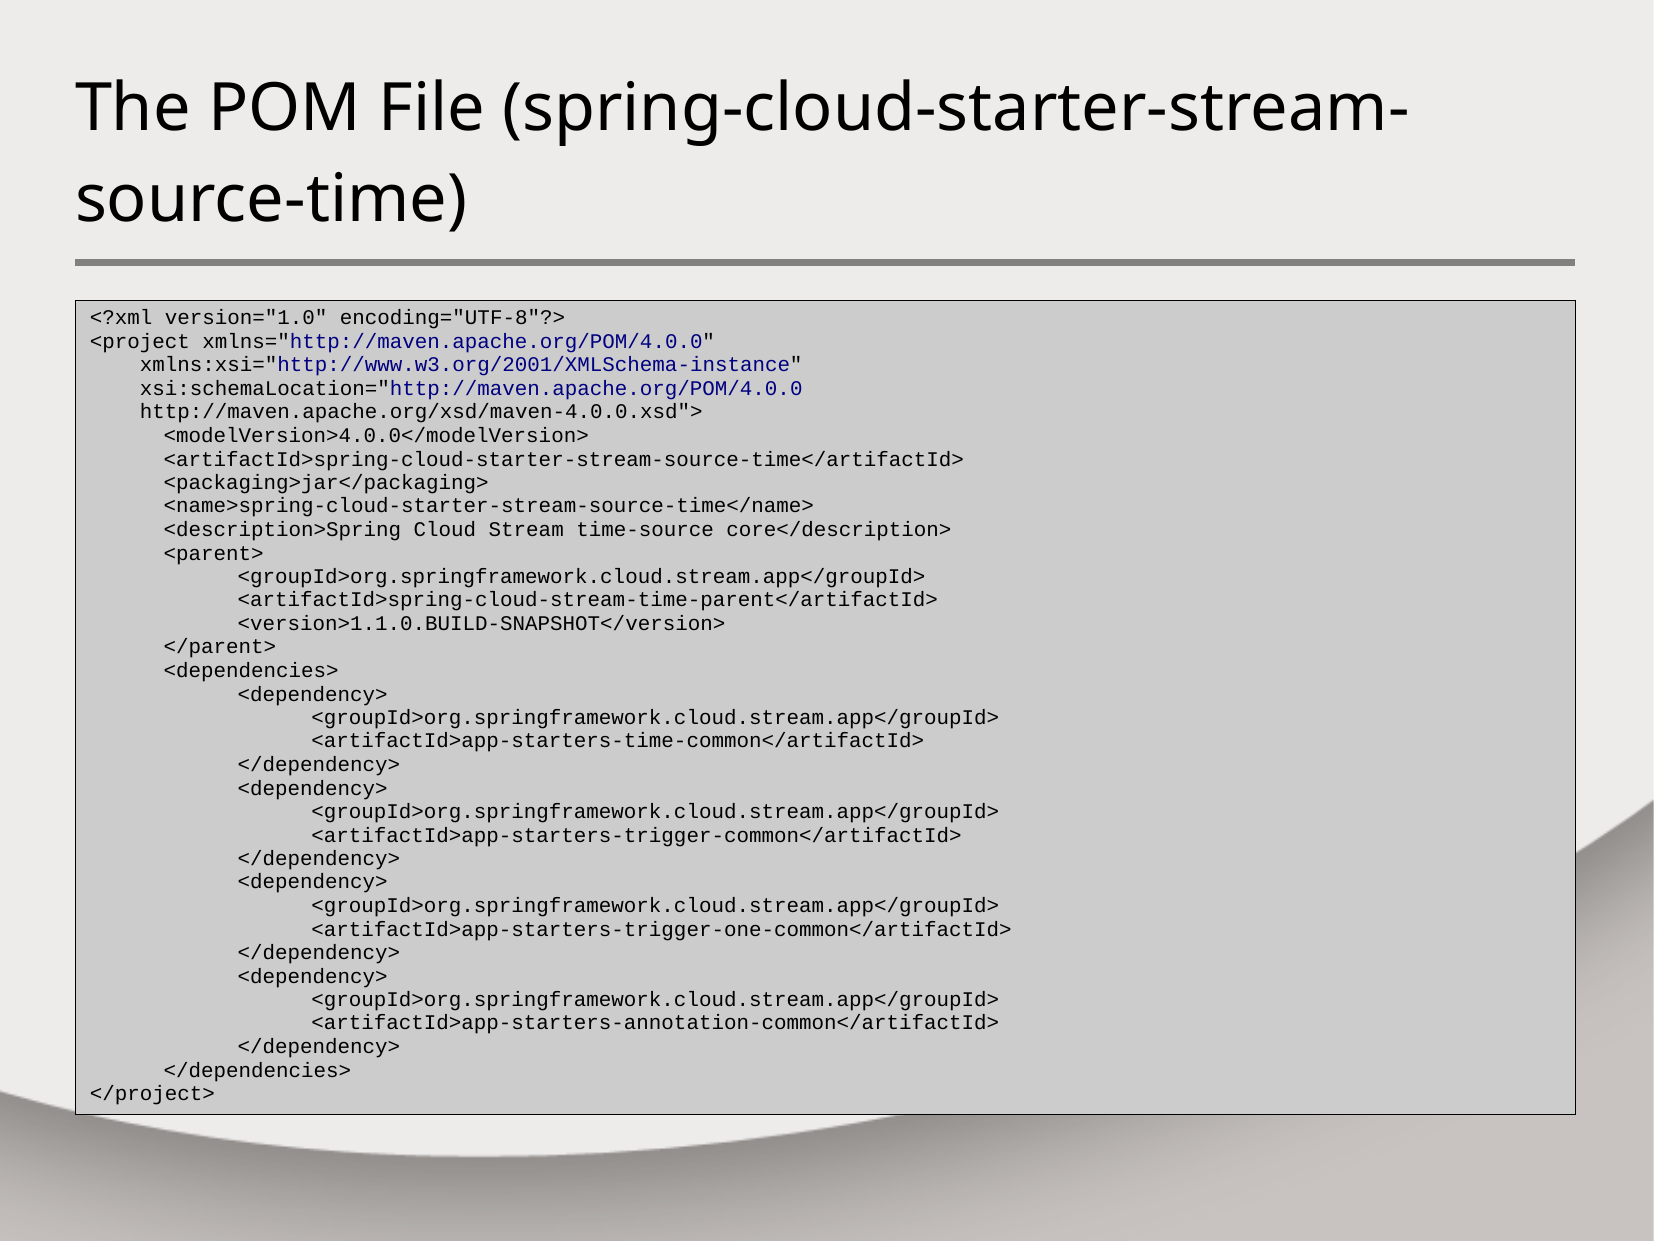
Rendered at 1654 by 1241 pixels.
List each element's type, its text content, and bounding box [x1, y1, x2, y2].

title The POM File (spring-cloud-starter-stream-source-time) [75, 75, 1576, 226]
picture [0, 0, 1654, 1241]
text_box <?xml version="1.0" encoding="UTF-8"?> <project xmlns="http://maven.apache.org/POM/4.0.0" xmlns:xsi="http://www.w3.org/2001/XMLSchema-instance" xsi:schemaLocation="http://maven.apache.org/POM/4.0.0 http://maven.apache.org/xsd/maven-4.0.0.xsd"> <modelVersion>4.0.0</modelVersion> <artifactId>spring-cloud-starter-stream-source-time</artifactId> <packaging>jar</packaging> <name>spring-cloud-starter-stream-source-time</name> <description>Spring Cloud Stream time-source core</description> <parent> <groupId>org.springframework.cloud.stream.app</groupId> <artifactId>spring-cloud-stream-time-parent</artifactId> <version>1.1.0.BUILD-SNAPSHOT</version> </parent> <dependencies> <dependency> <groupId>org.springframework.cloud.stream.app</groupId> <artifactId>app-starters-time-common</artifactId> </dependency> <dependency> <groupId>org.springframework.cloud.stream.app</groupId> <artifactId>app-starters-trigger-common</artifactId> </dependency> <dependency> <groupId>org.springframework.cloud.stream.app</groupId> <artifactId>app-starters-trigger-one-common</artifactId> </dependency> <dependency> <groupId>org.springframework.cloud.stream.app</groupId> <artifactId>app-starters-annotation-common</artifactId> </dependency> </dependencies> </project> [75, 300, 1576, 1115]
